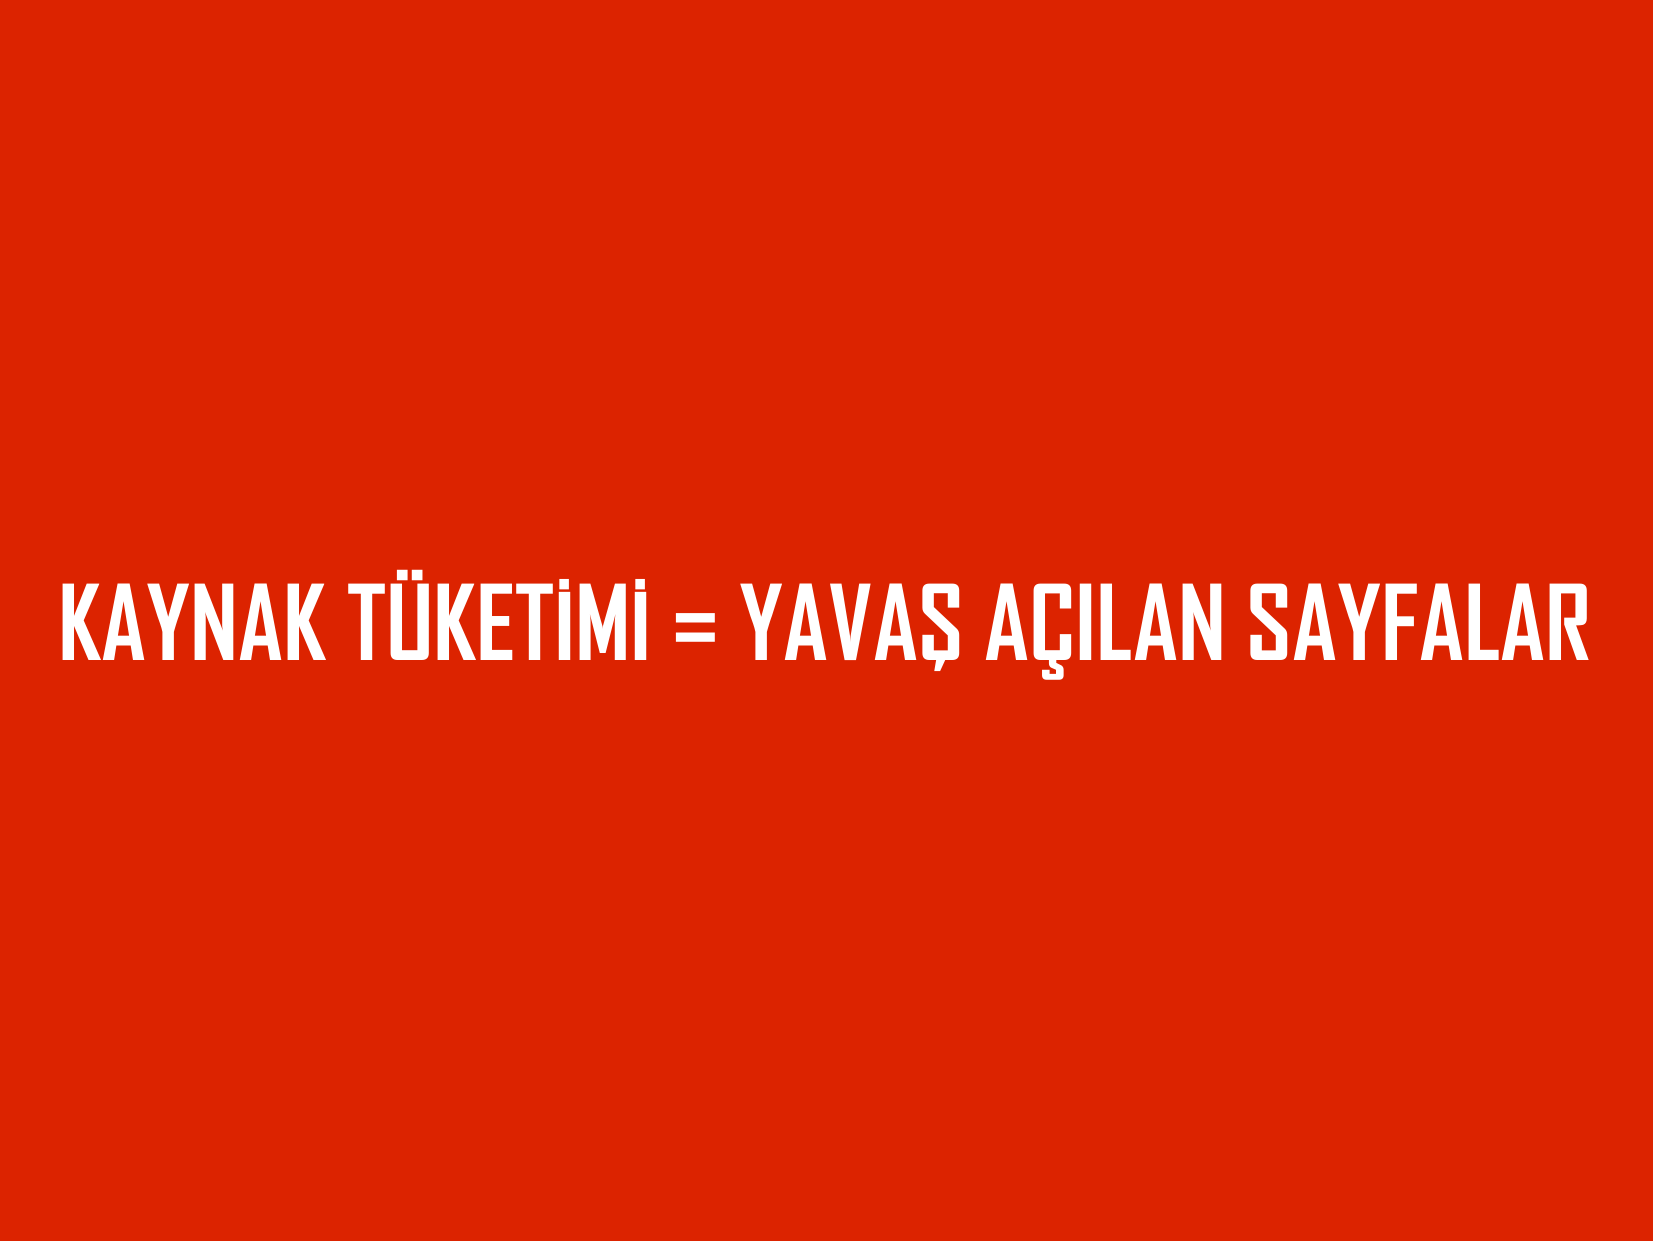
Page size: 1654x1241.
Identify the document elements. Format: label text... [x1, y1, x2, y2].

text_box KAYNAK TÜKETİMİ = YAVAŞ AÇILAN SAYFALAR [43, 552, 1610, 688]
